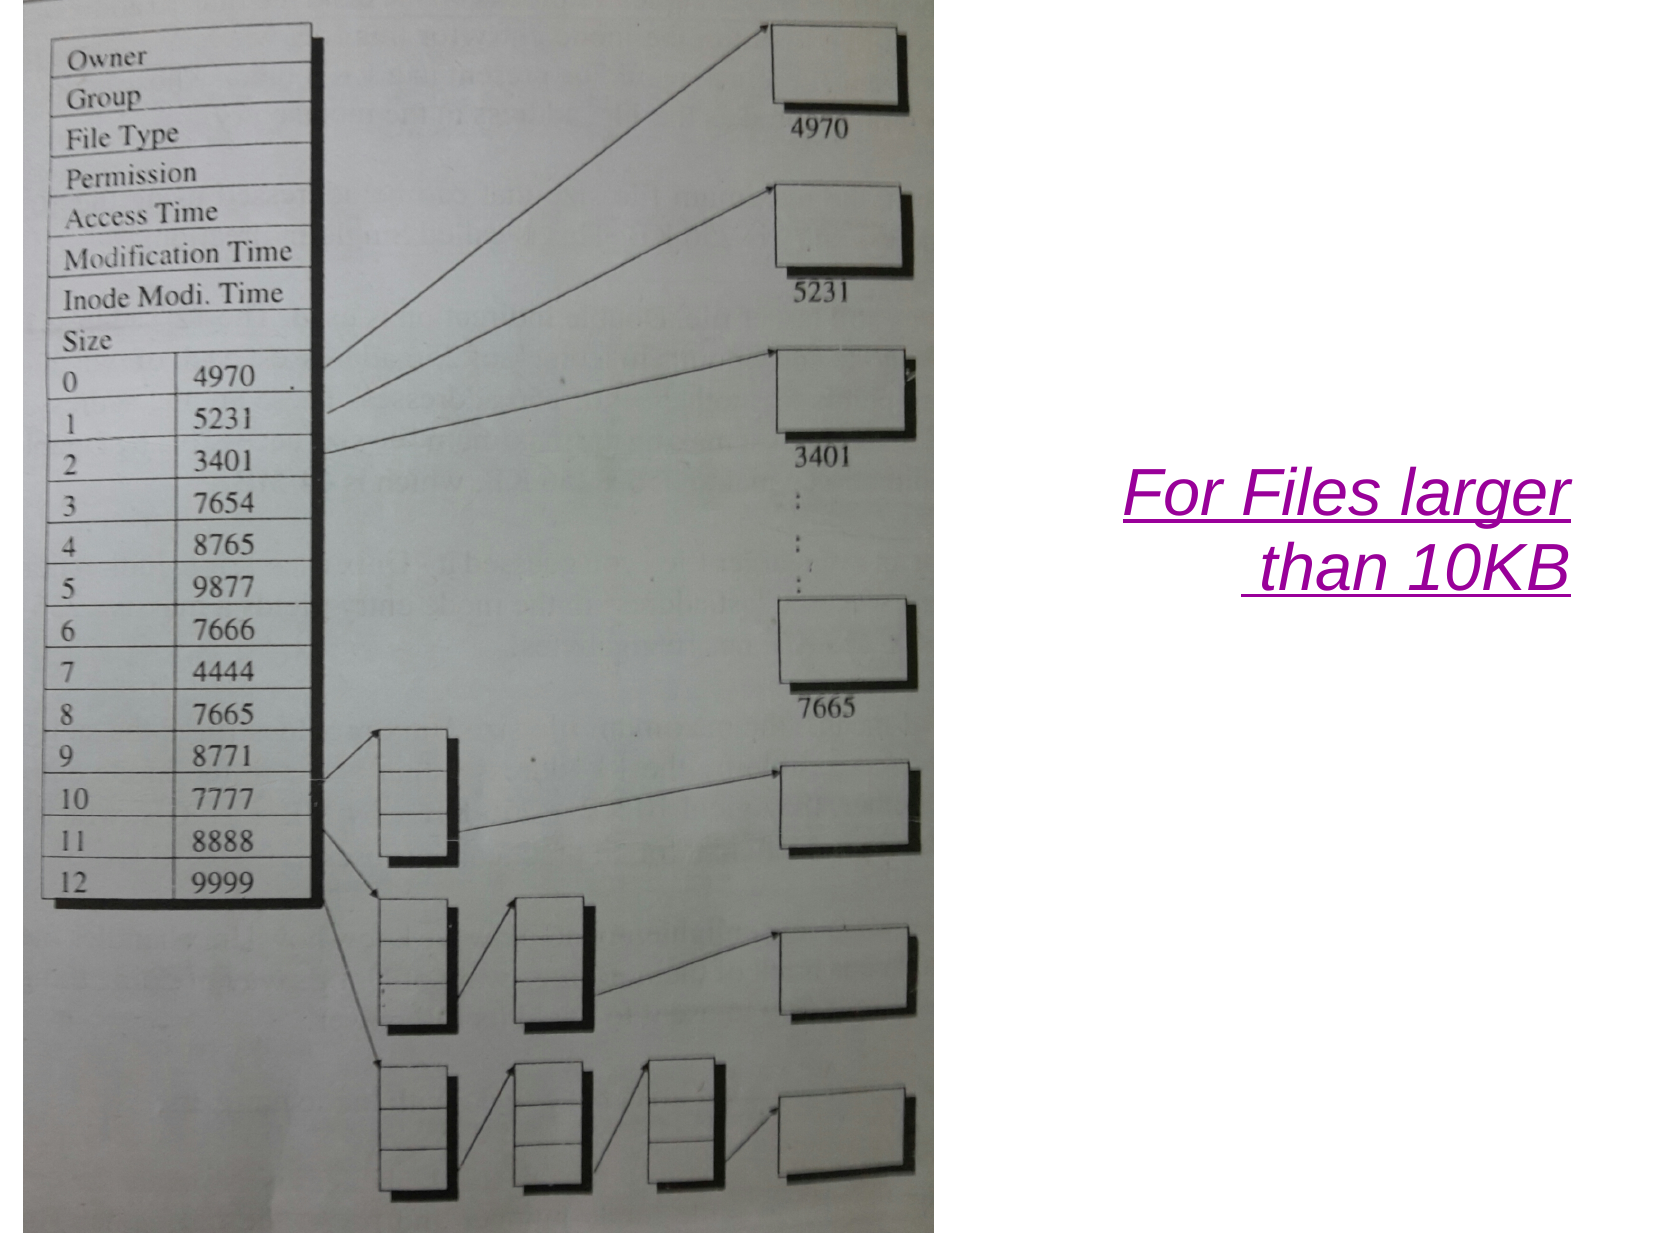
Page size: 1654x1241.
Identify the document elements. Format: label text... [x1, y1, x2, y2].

subtitle For Files larger than 10KB [82, 49, 1571, 1010]
picture [23, 0, 934, 1233]
